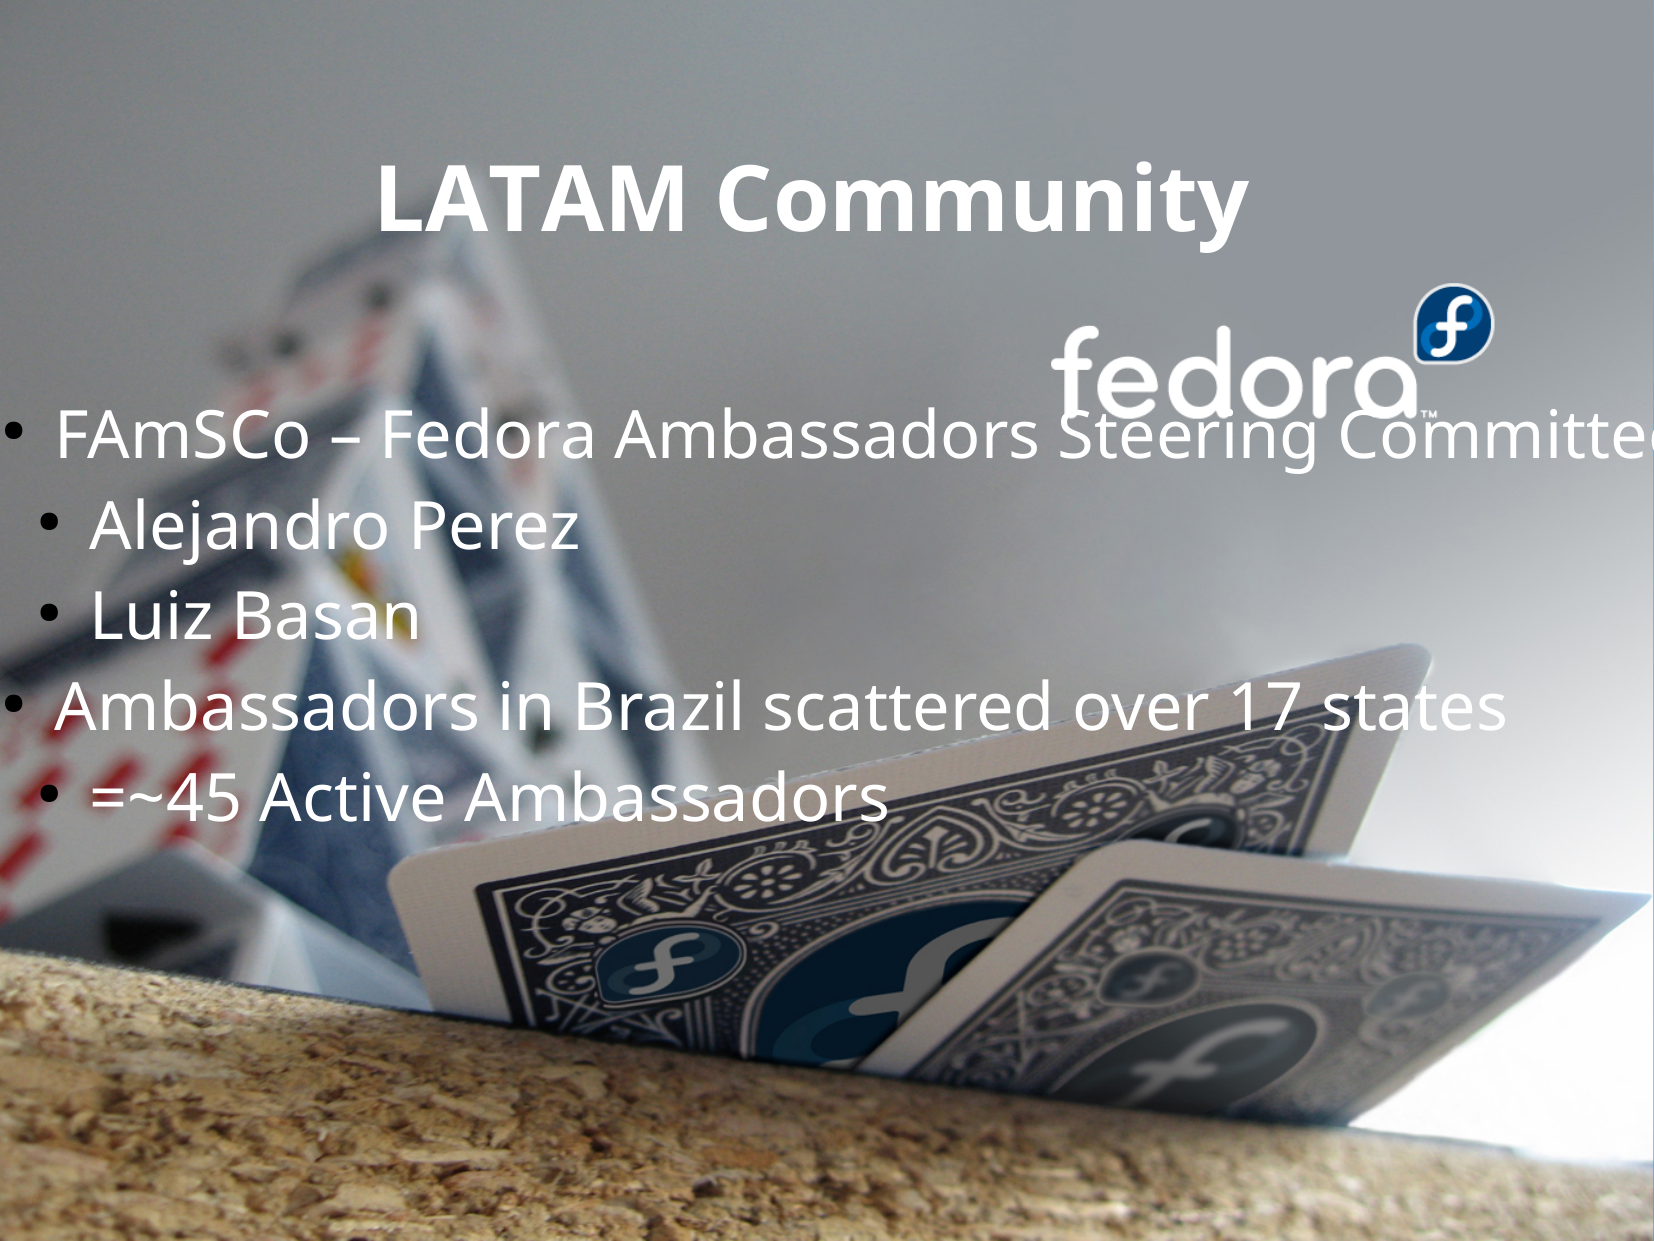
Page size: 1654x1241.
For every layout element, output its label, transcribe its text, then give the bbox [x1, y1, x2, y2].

picture [0, 0, 1654, 1241]
title LATAM Community [118, 112, 1506, 281]
